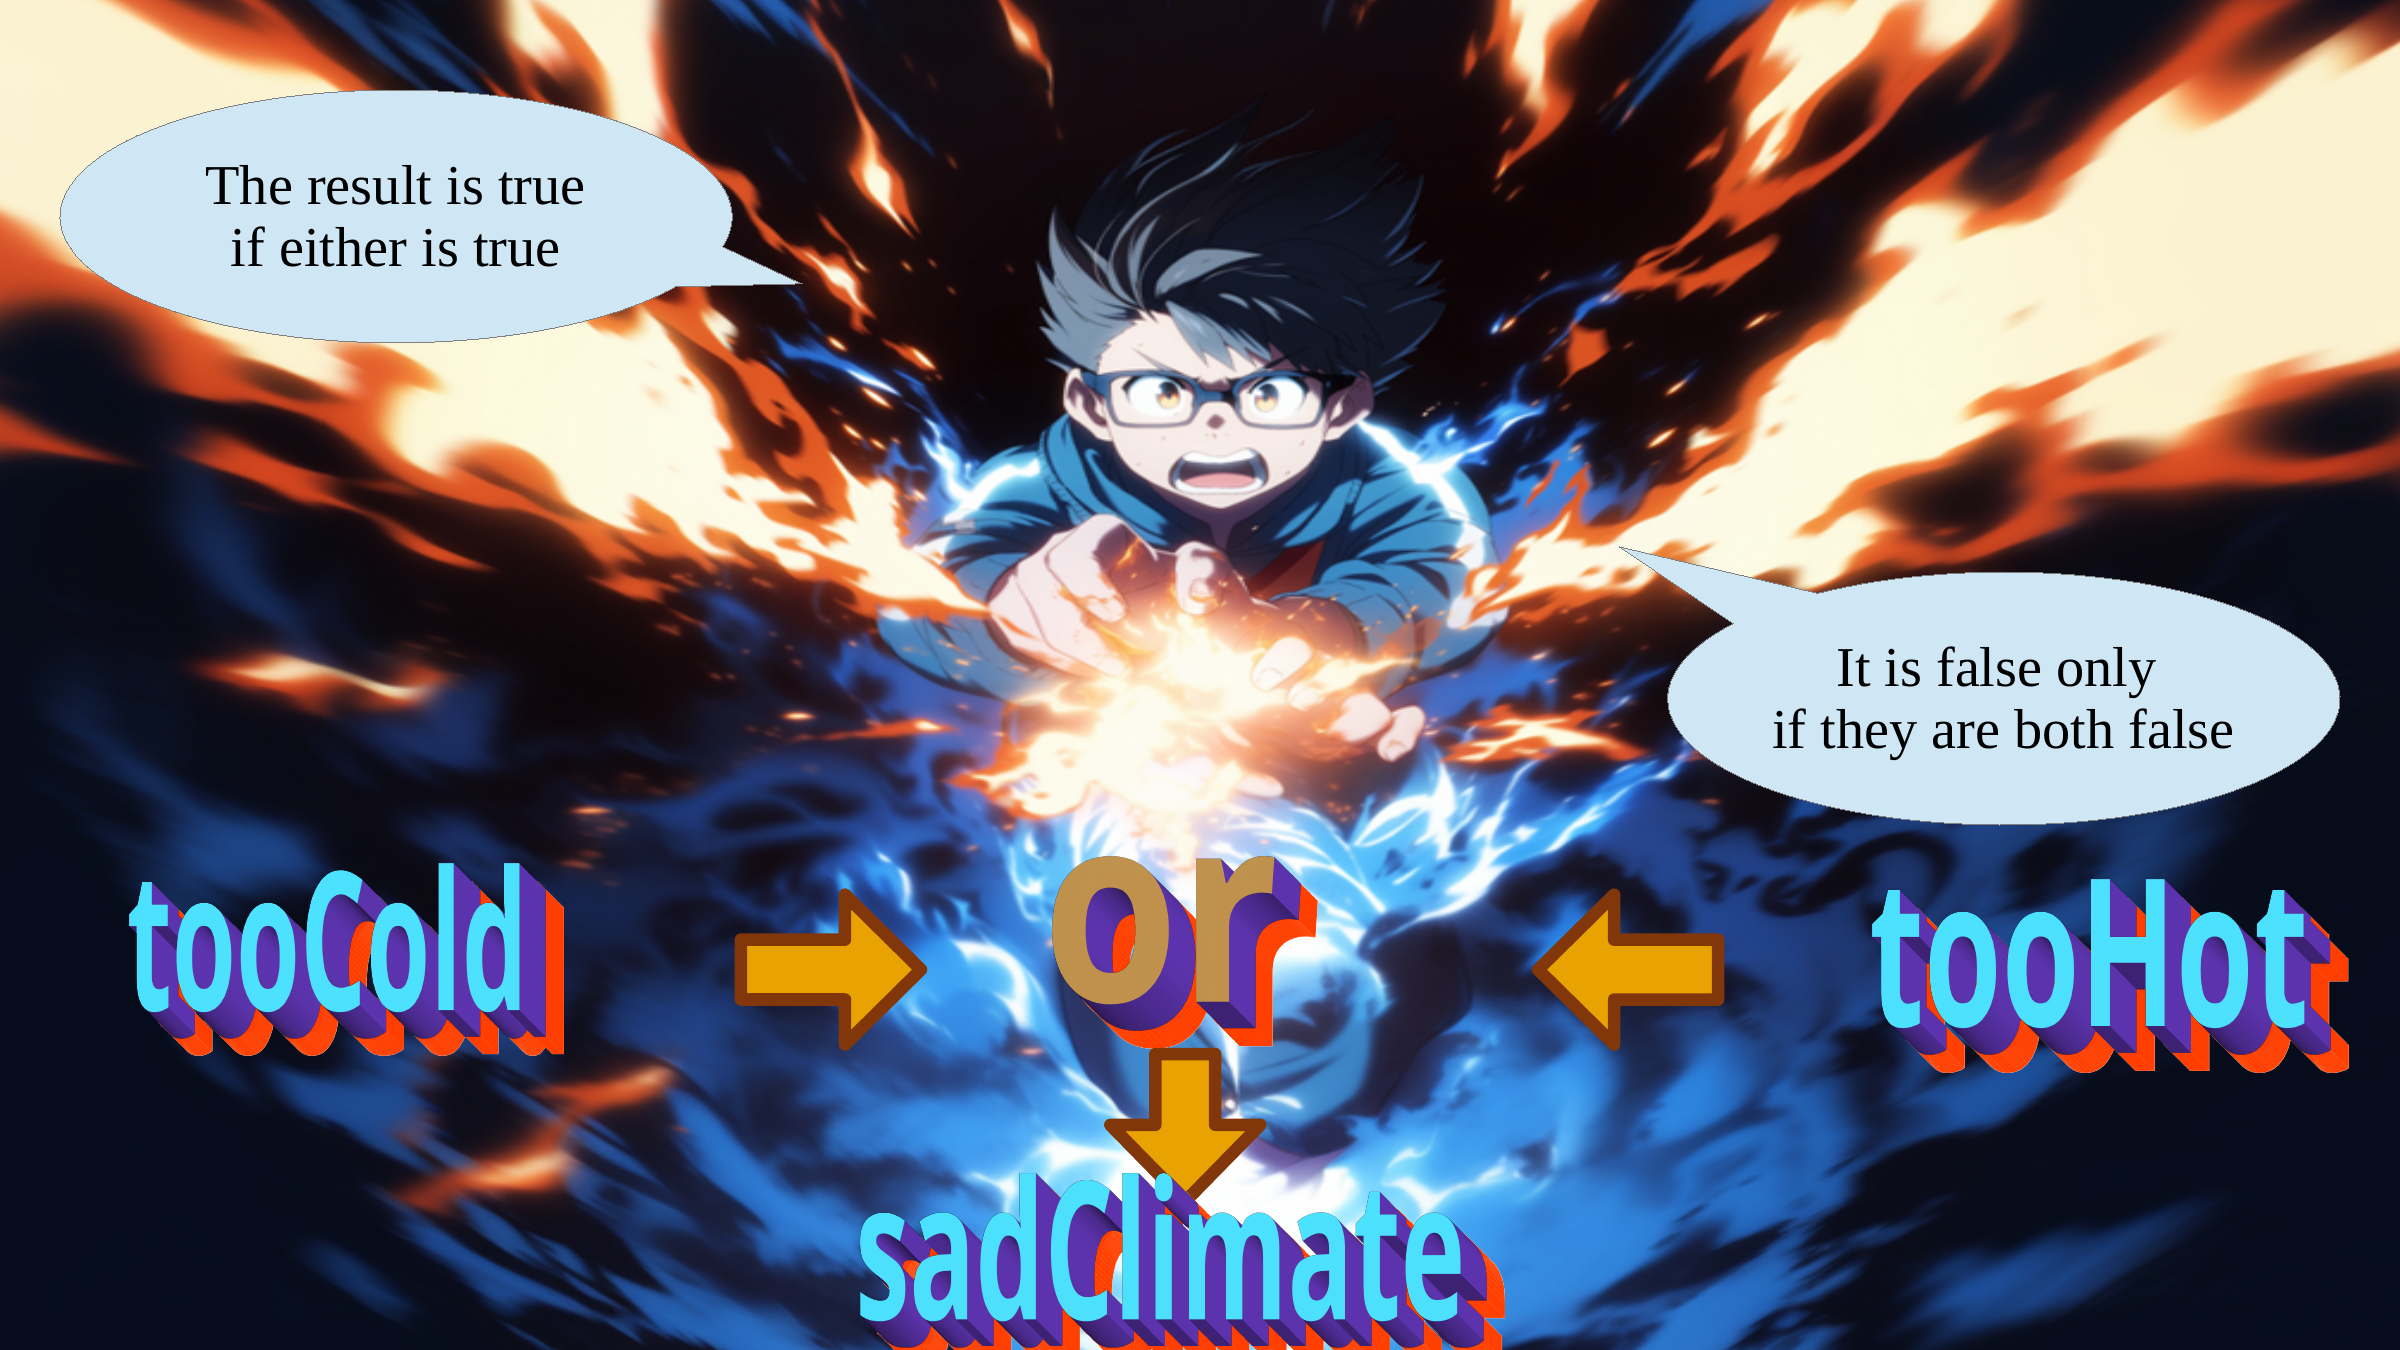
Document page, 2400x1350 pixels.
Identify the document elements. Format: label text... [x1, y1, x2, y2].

text_box It is false only if they are both false [1619, 546, 2341, 826]
picture [0, 0, 2400, 1350]
text_box [1110, 1054, 1261, 1196]
text_box [1538, 894, 1719, 1045]
text_box The result is true if either is true [59, 90, 803, 343]
text_box [740, 894, 921, 1045]
